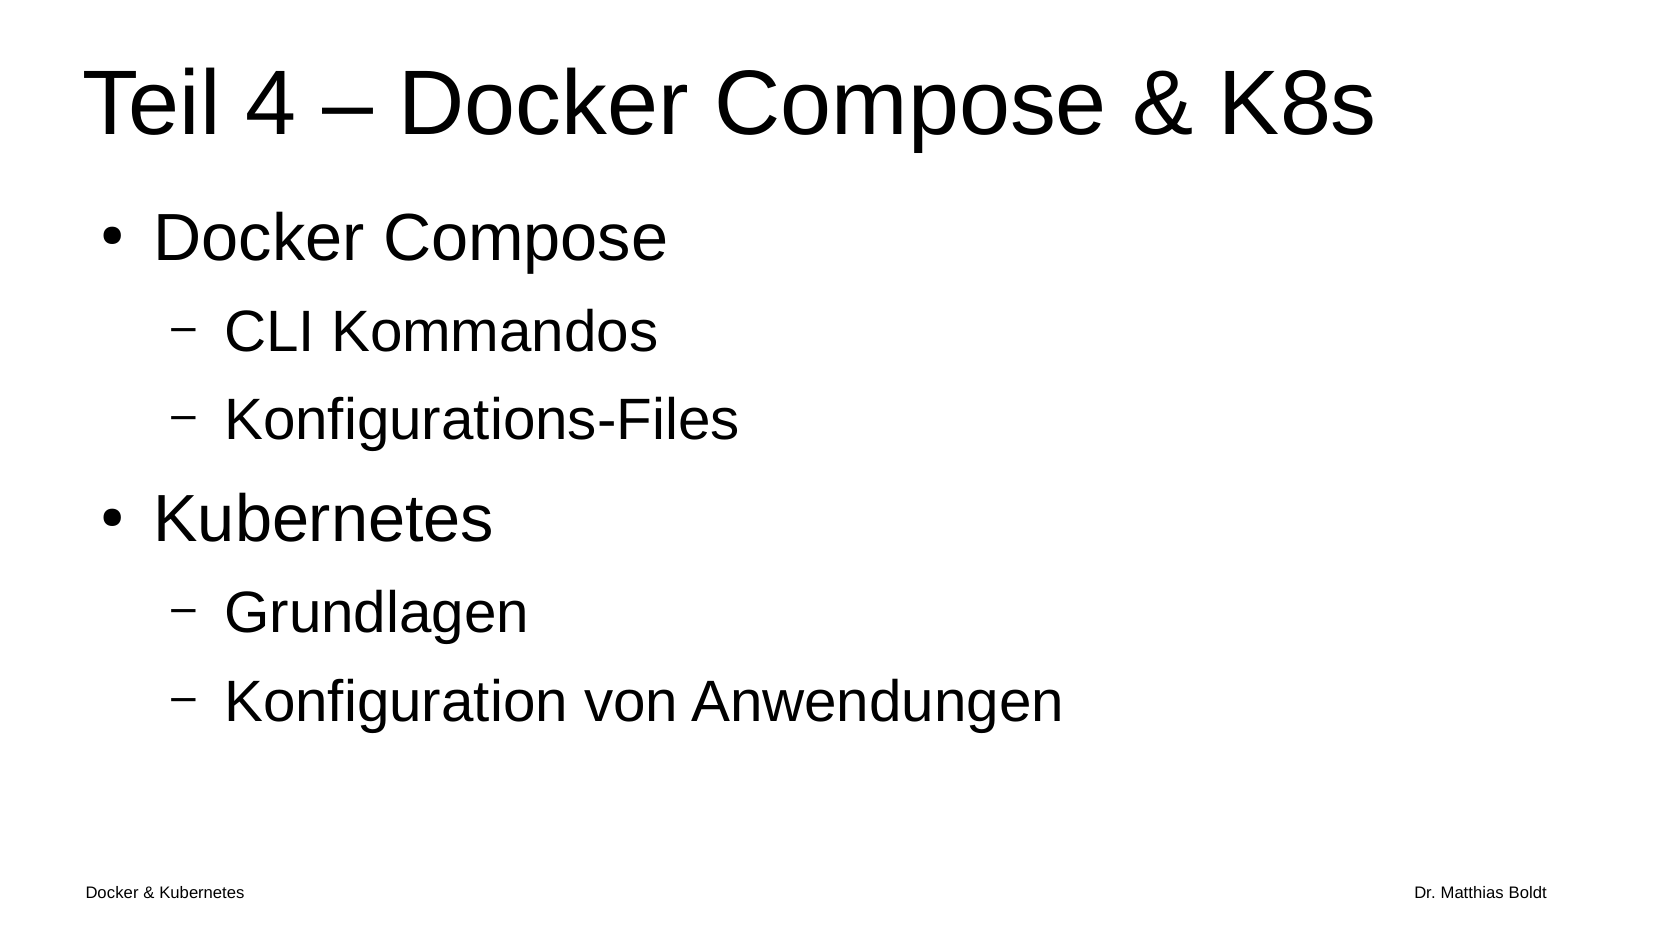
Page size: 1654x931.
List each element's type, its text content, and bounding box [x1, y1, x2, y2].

text_box Docker & Kubernetes Dr. Matthias Boldt [70, 875, 1563, 910]
list Docker Compose CLI Kommandos Konfigurations-Files Kubernetes Grundlagen Konfiguration von Anwendungen [82, 199, 1571, 845]
title Teil 4 – Docker Compose & K8s [82, 0, 1619, 206]
